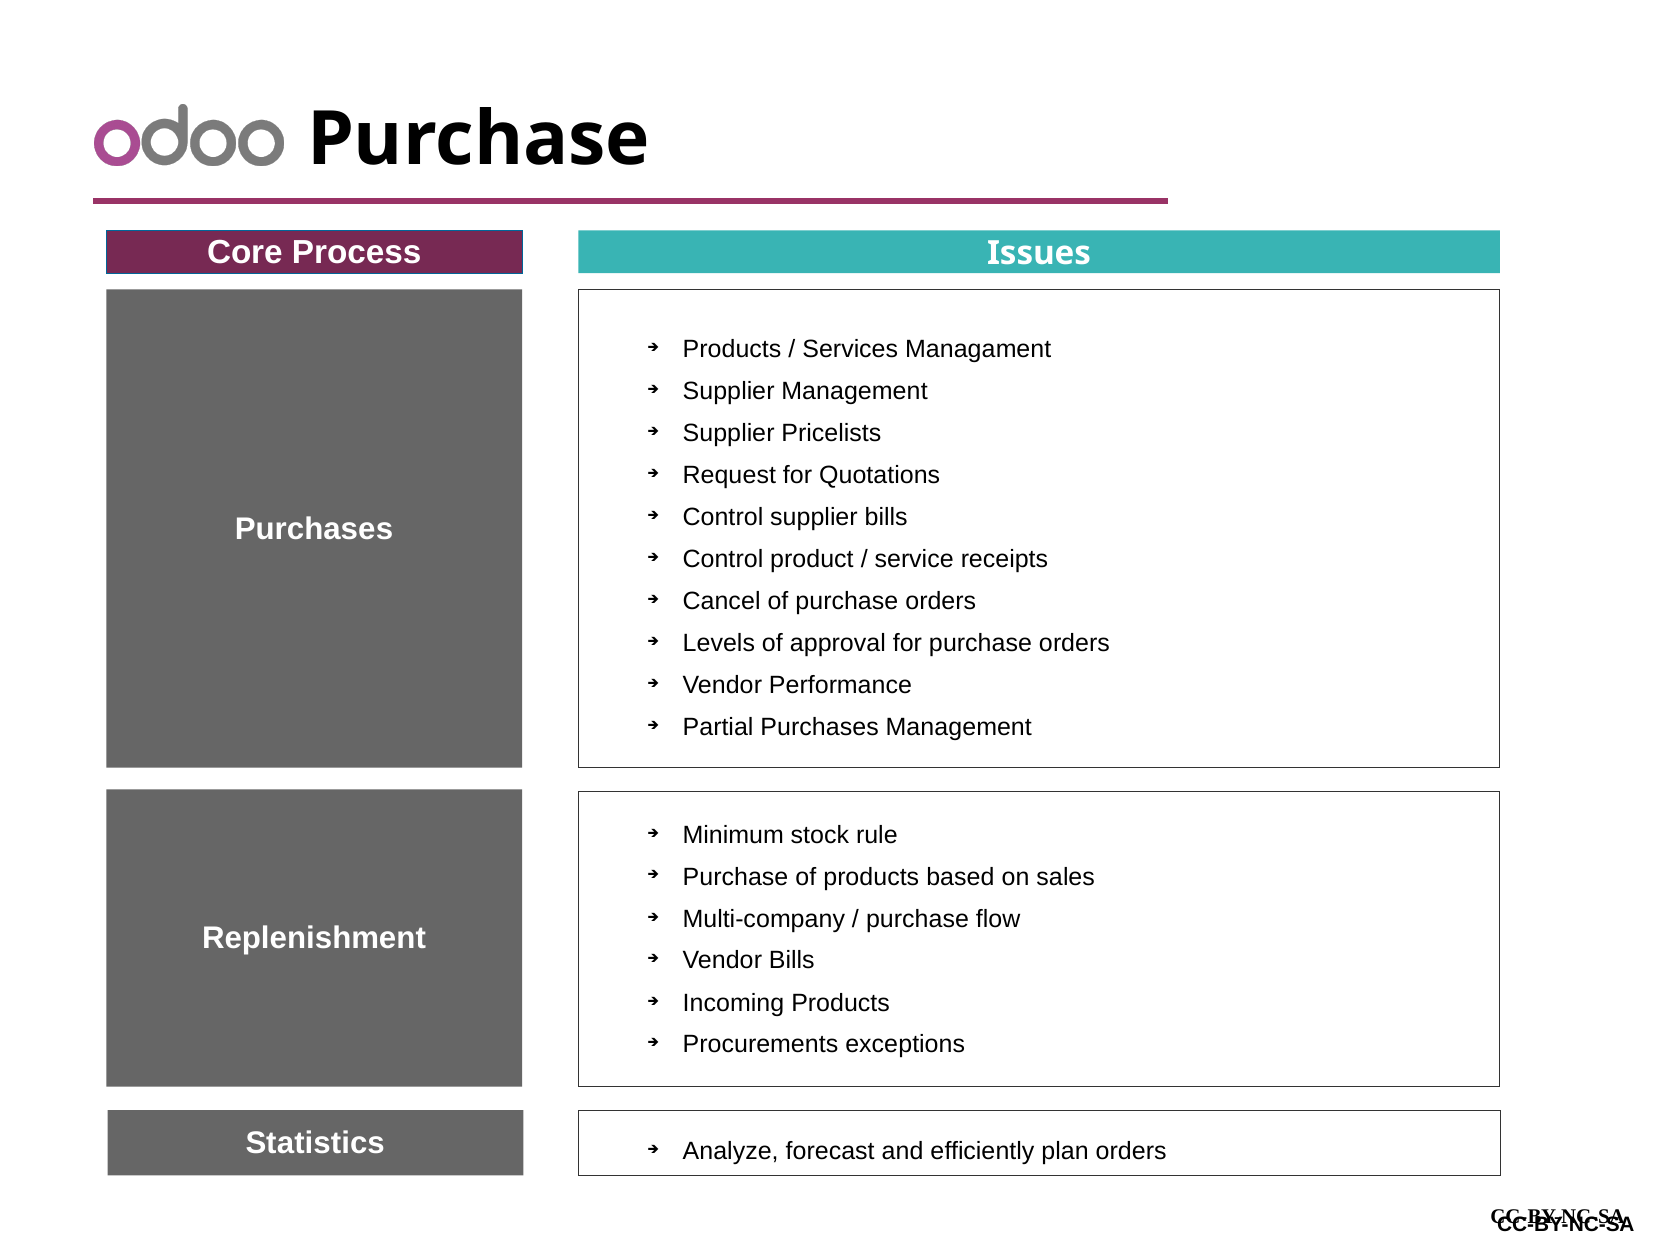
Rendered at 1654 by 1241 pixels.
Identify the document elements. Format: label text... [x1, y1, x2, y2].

text_box Replenishment [106, 789, 523, 1087]
text_box Products / Services Managament Supplier Management Supplier Pricelists Request for Quotations Control supplier bills Control product / service receipts Cancel of purchase orders Levels of approval for purchase orders Vendor Performance Partial Purchases Management [589, 469, 1484, 593]
text_box Analyze, forecast and efficiently plan orders [589, 1118, 1484, 1170]
text_box CC-BY-NC-SA [1482, 1204, 1654, 1241]
text_box [578, 1110, 1501, 1176]
text_box Minimum stock rule Purchase of products based on sales Multi-company / purchase flow Vendor Bills Incoming Products Procurements exceptions [589, 856, 1484, 980]
text_box Purchases [106, 289, 523, 768]
text_box Core Process [106, 230, 523, 274]
title Purchase [307, 31, 1570, 239]
text_box Statistics [107, 1110, 524, 1176]
text_box [578, 791, 1500, 1087]
text_box Issues [578, 239, 1500, 274]
picture [94, 104, 284, 166]
text_box [578, 289, 1500, 768]
